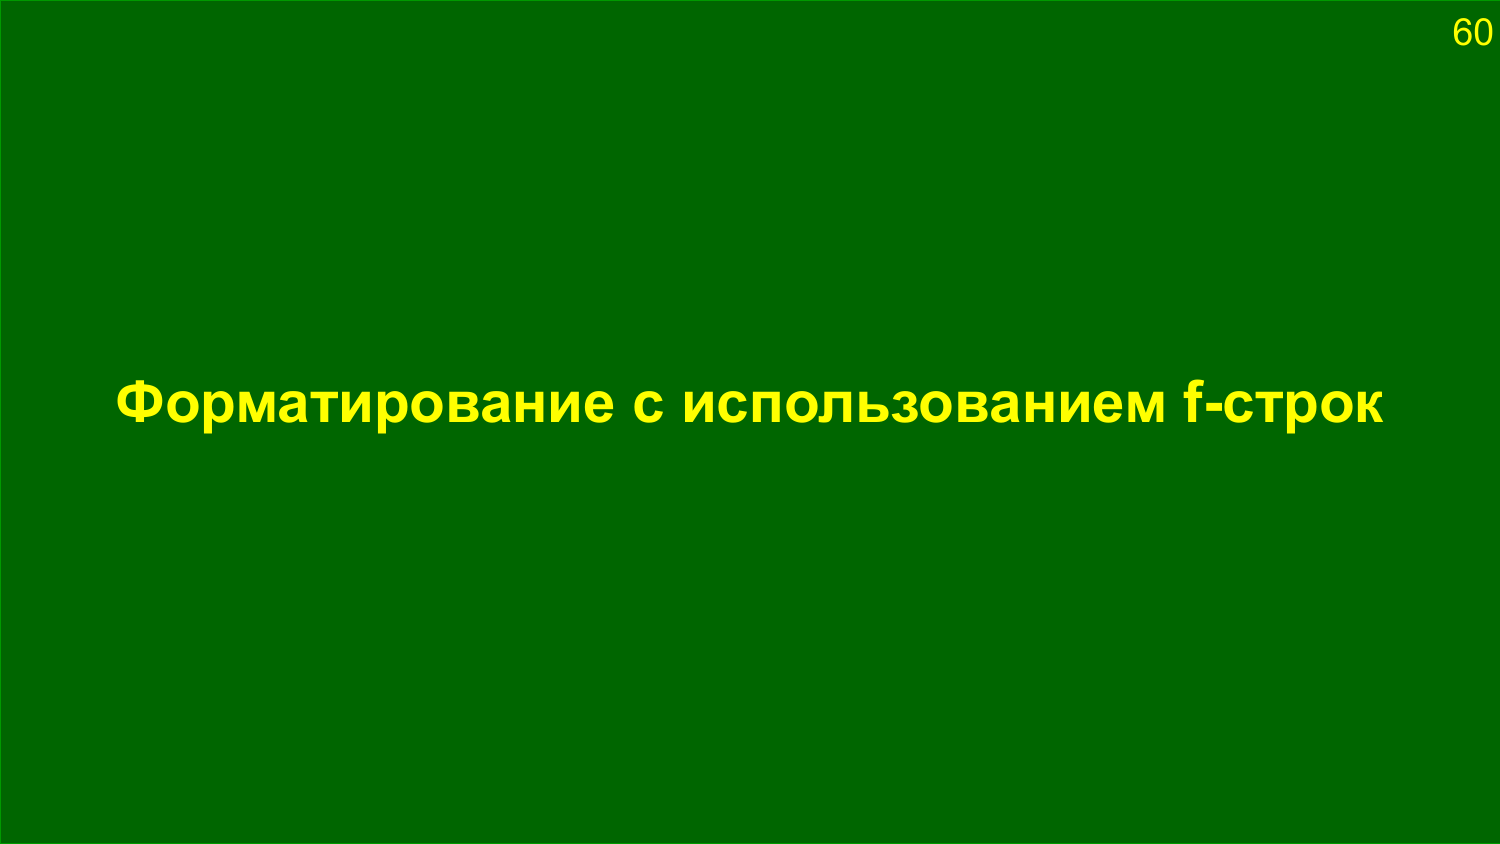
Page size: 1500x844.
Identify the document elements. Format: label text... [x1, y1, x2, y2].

title Форматирование с использованием f-строк [75, 271, 1425, 533]
